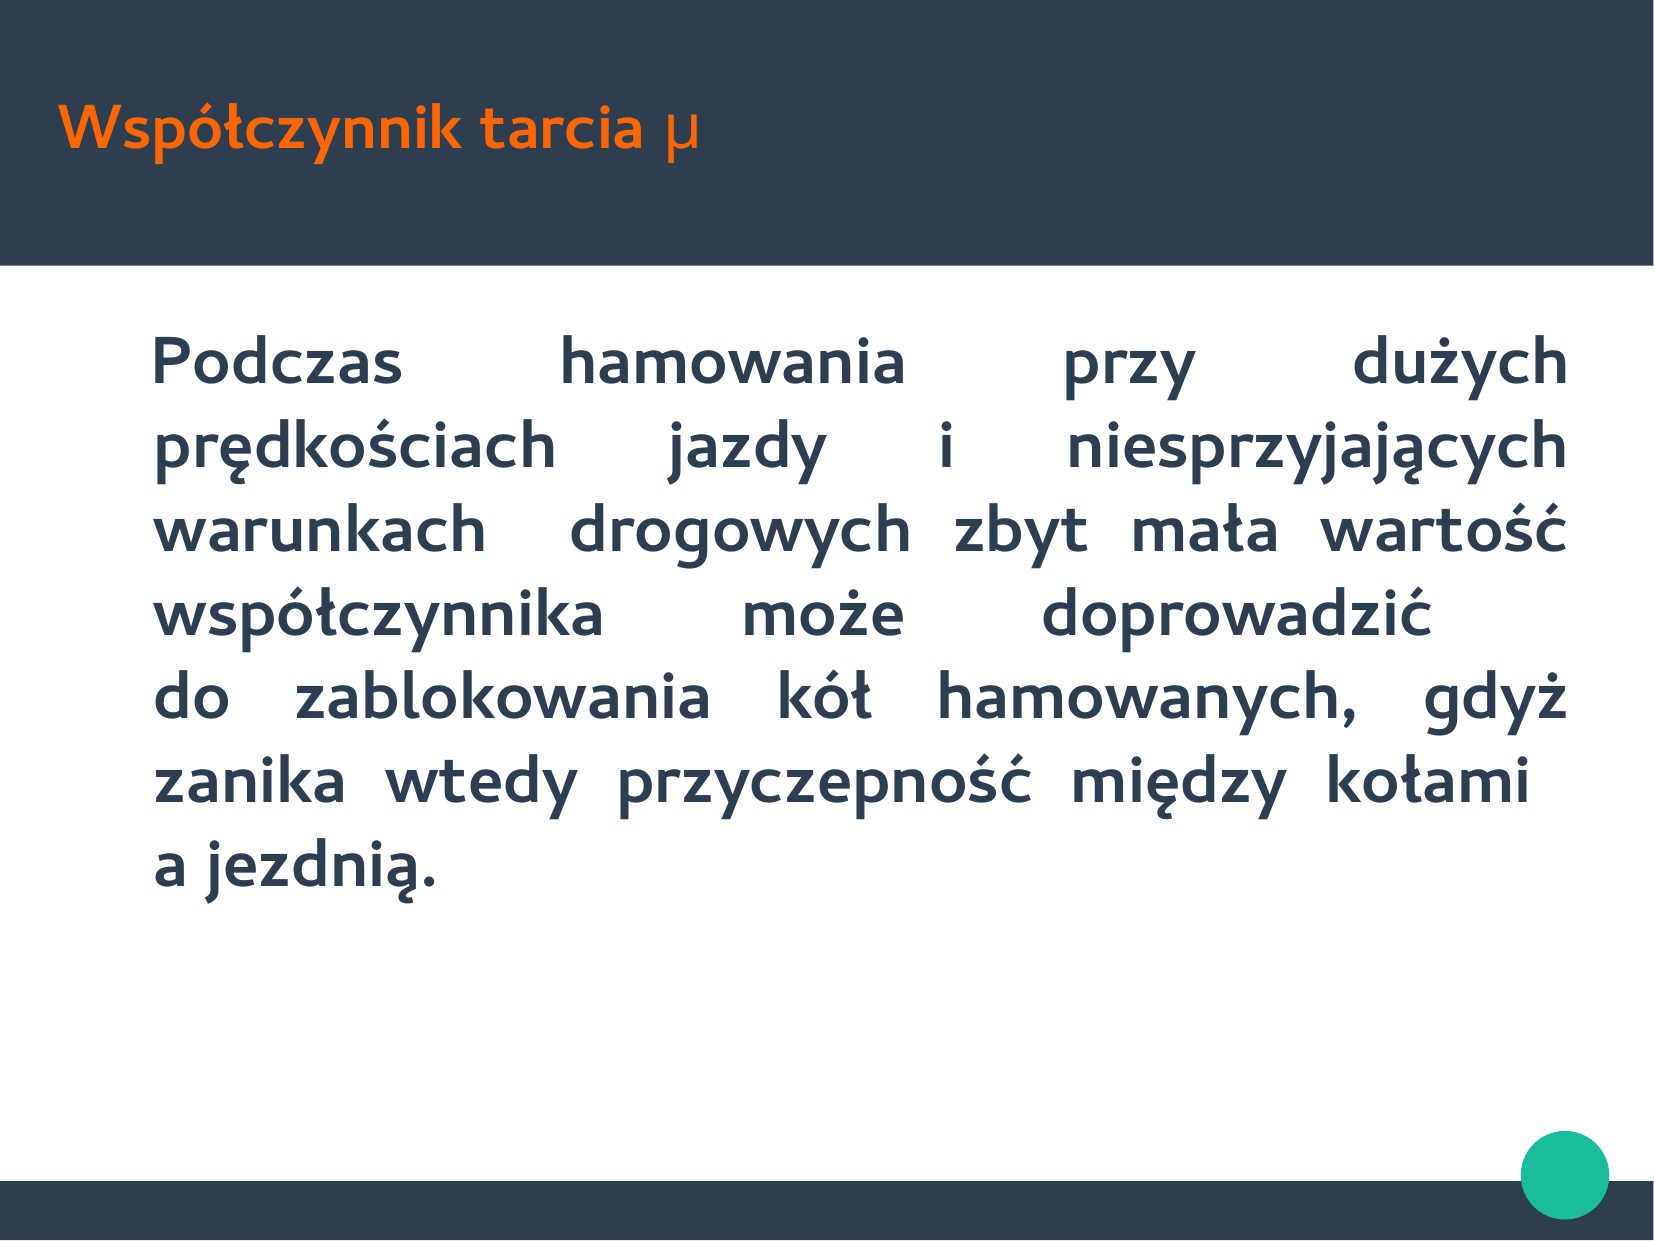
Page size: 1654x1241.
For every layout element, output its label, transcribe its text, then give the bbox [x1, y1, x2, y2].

list Podczas hamowania przy dużych prędkościach jazdy i niesprzyjających warunkach drogowych zbyt mała wartość współczynnika może doprowadzić do zablokowania kół hamowanych, gdyż zanika wtedy przyczepność między kołami a jezdnią. [82, 319, 1571, 1039]
title Współczynnik tarcia μ [59, 49, 1595, 207]
